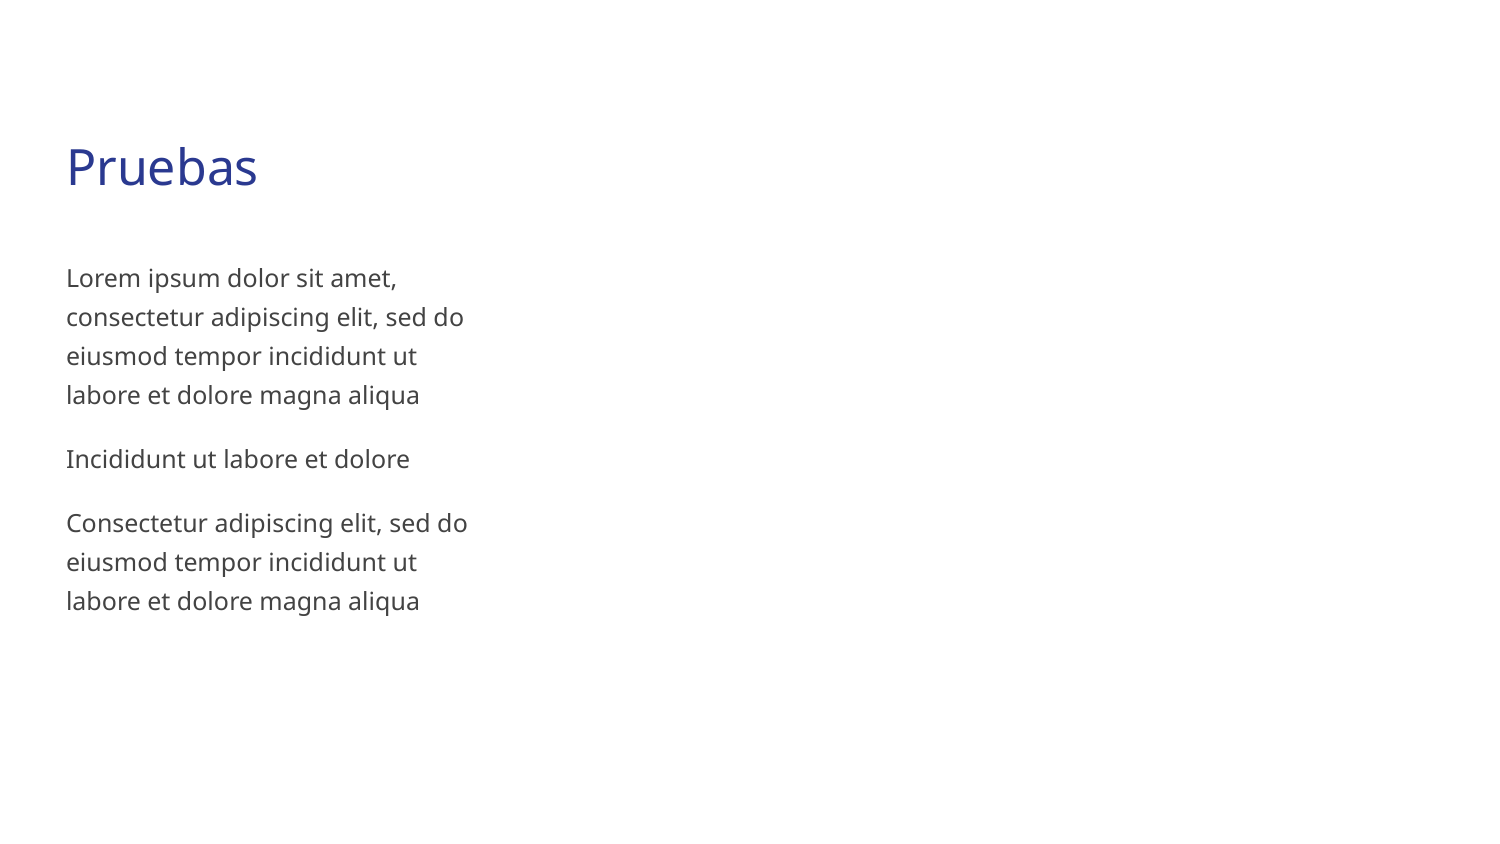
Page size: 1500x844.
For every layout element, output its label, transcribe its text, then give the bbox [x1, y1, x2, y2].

title Pruebas [51, 91, 512, 216]
list Lorem ipsum dolor sit amet, consectetur adipiscing elit, sed do eiusmod tempor incididunt ut labore et dolore magna aliqua Incididunt ut labore et dolore Consectetur adipiscing elit, sed do eiusmod tempor incididunt ut labore et dolore magna aliqua [51, 240, 512, 750]
